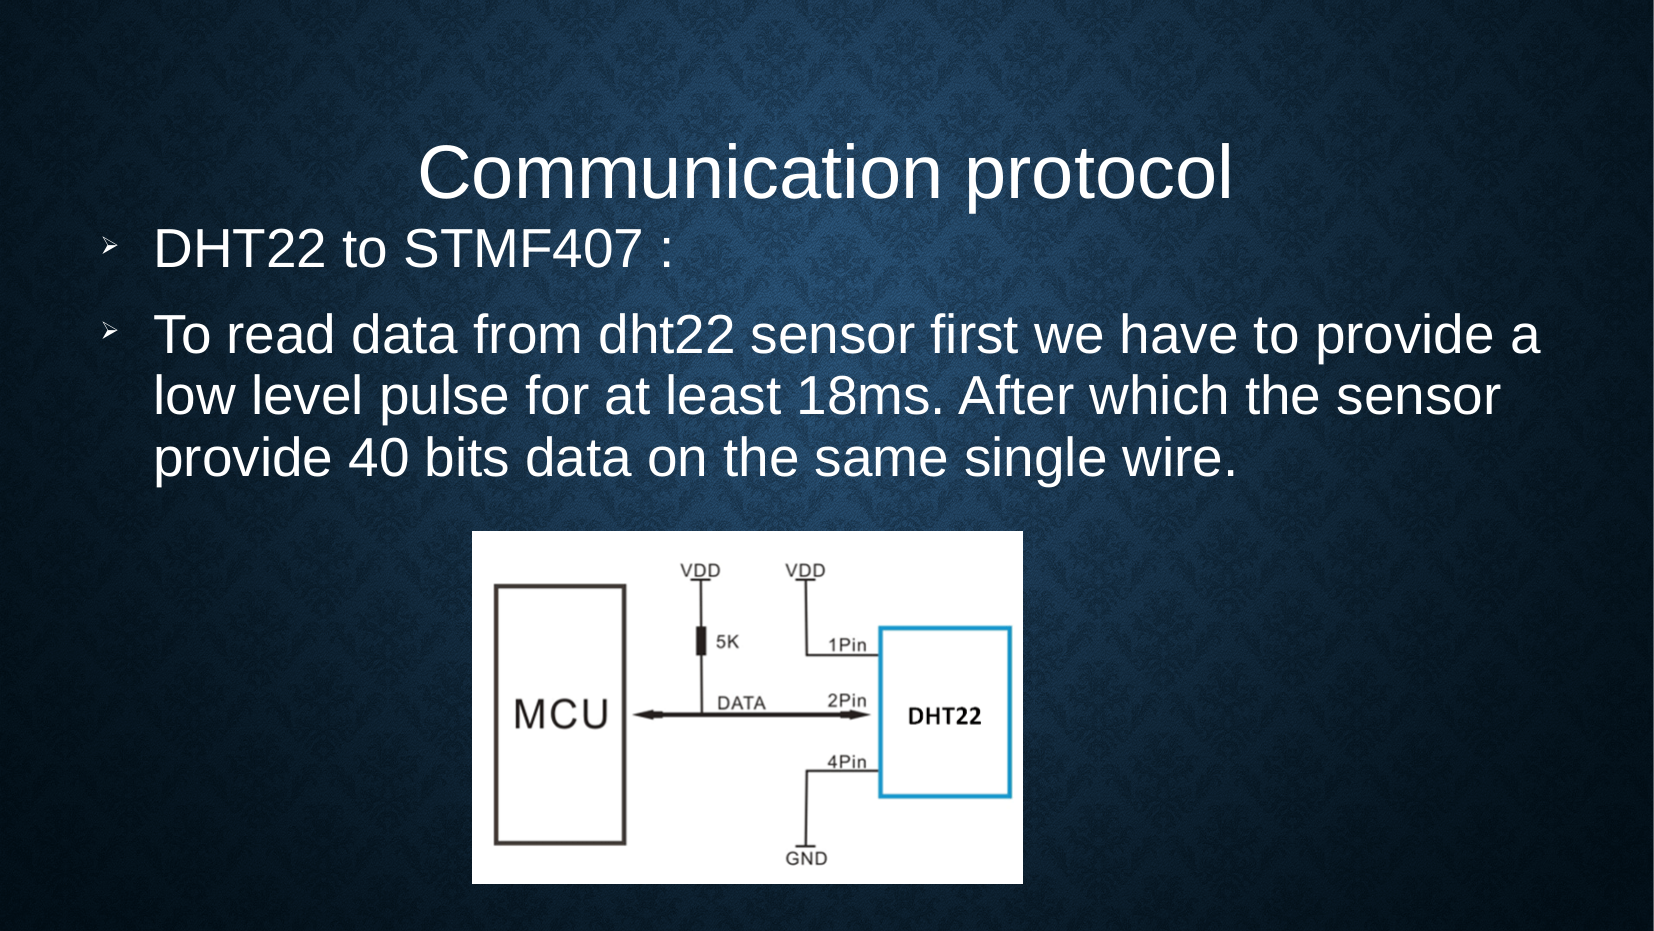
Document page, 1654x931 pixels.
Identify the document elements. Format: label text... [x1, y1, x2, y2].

title Communication protocol [123, 82, 1528, 217]
picture [0, 0, 1654, 931]
list DHT22 to STMF407 : To read data from dht22 sensor first we have to provide a low level pulse for at least 18ms. After which the sensor provide 40 bits data on the same single wire. [82, 217, 1571, 757]
